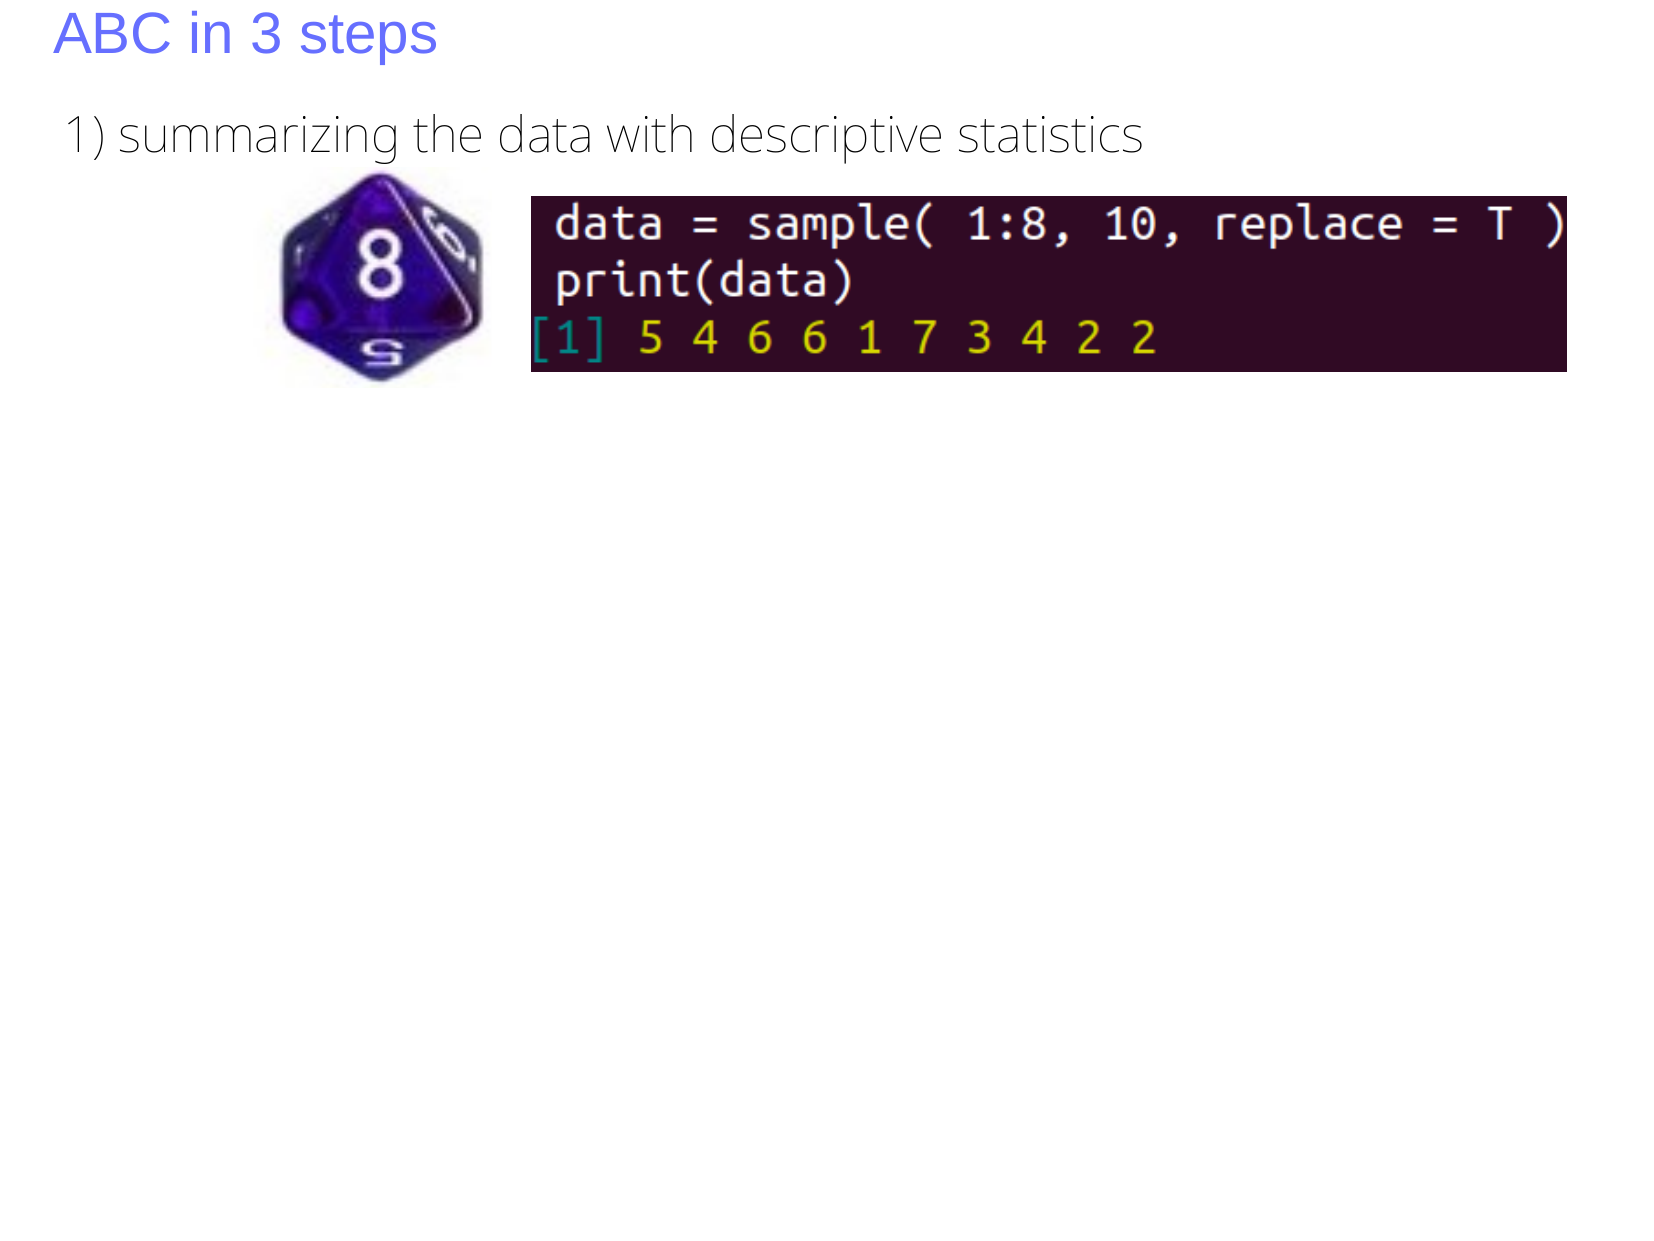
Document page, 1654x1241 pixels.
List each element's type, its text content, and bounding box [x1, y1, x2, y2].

picture [253, 215, 492, 388]
picture [531, 196, 1567, 372]
text_box 1) summarizing the data with descriptive statistics [49, 92, 1177, 215]
text_box ABC in 3 steps [38, 0, 1607, 73]
